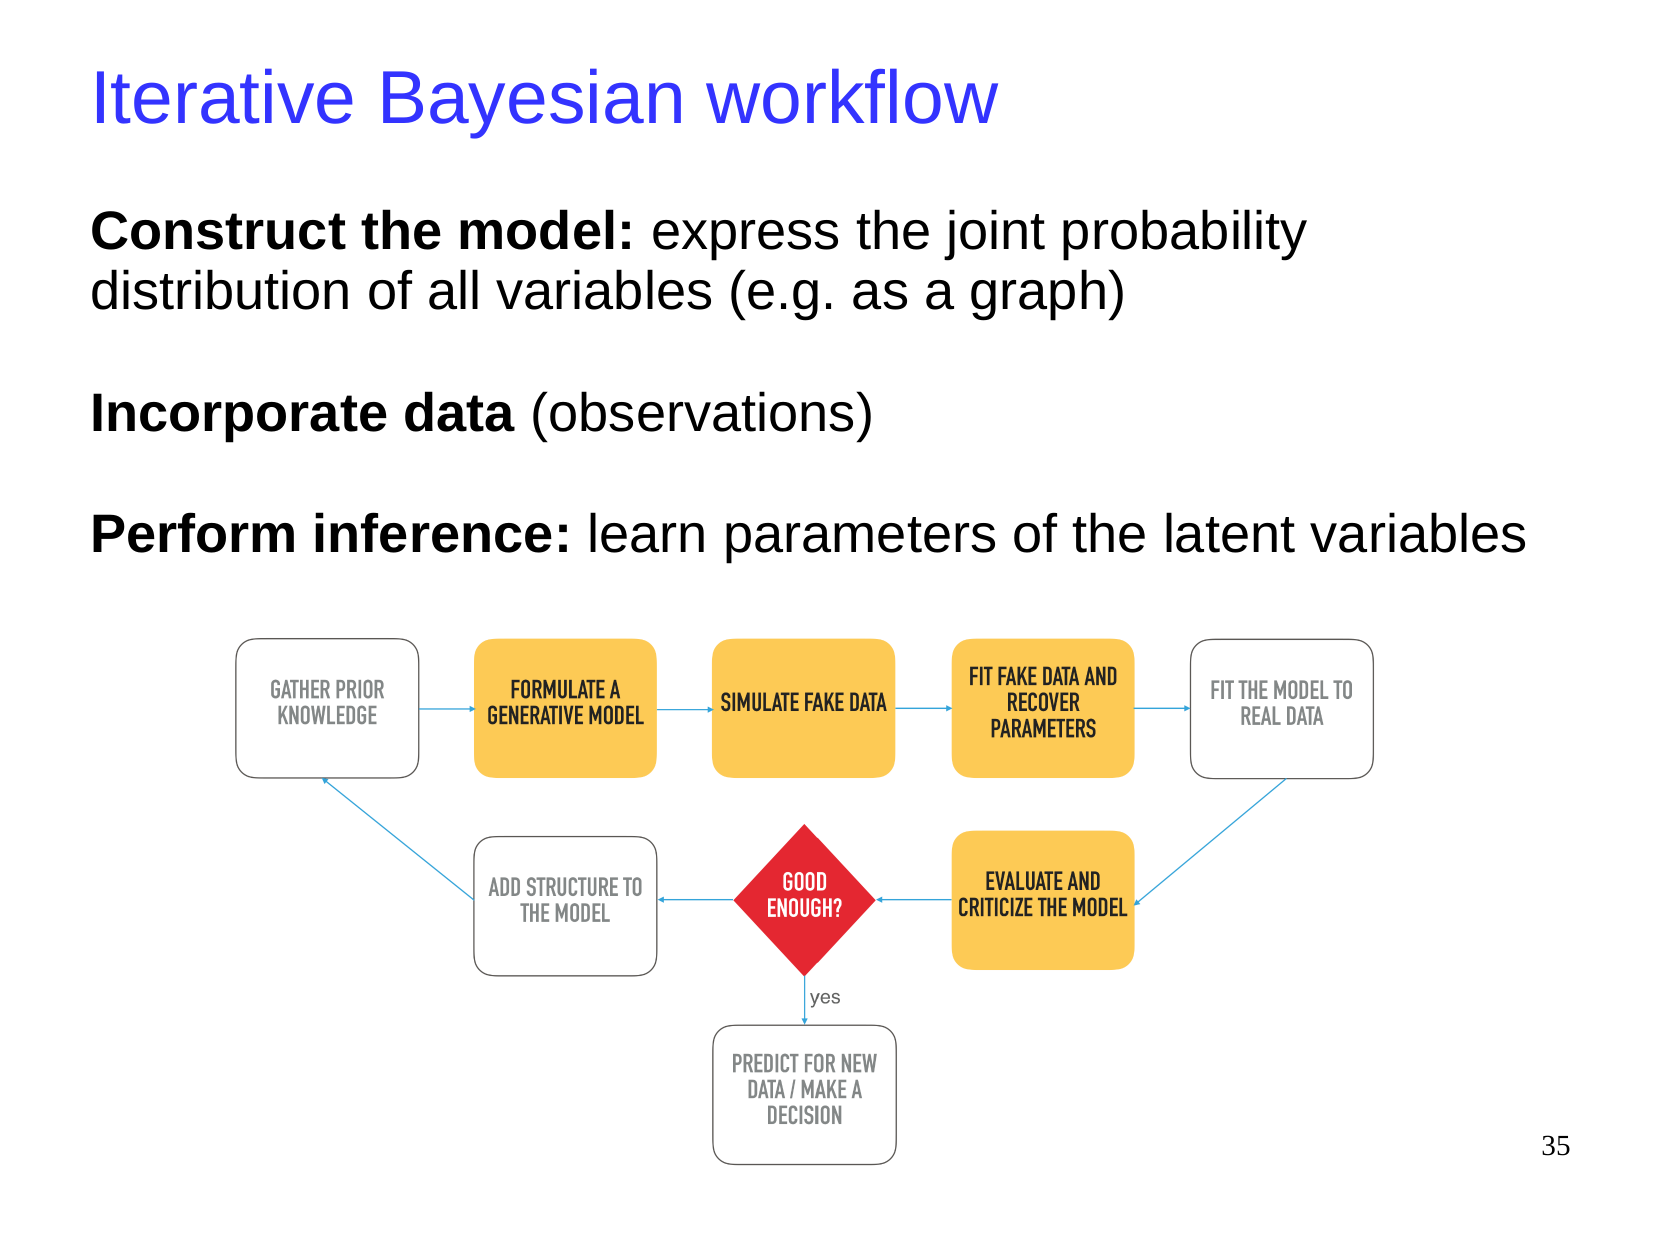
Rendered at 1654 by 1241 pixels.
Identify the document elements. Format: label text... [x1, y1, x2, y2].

text_box Iterative Bayesian workflow Construct the model: express the joint probability distribution of all variables (e.g. as a graph) Incorporate data (observations) Perform inference: learn parameters of the latent variables [75, 48, 1570, 632]
picture [194, 603, 1441, 1201]
